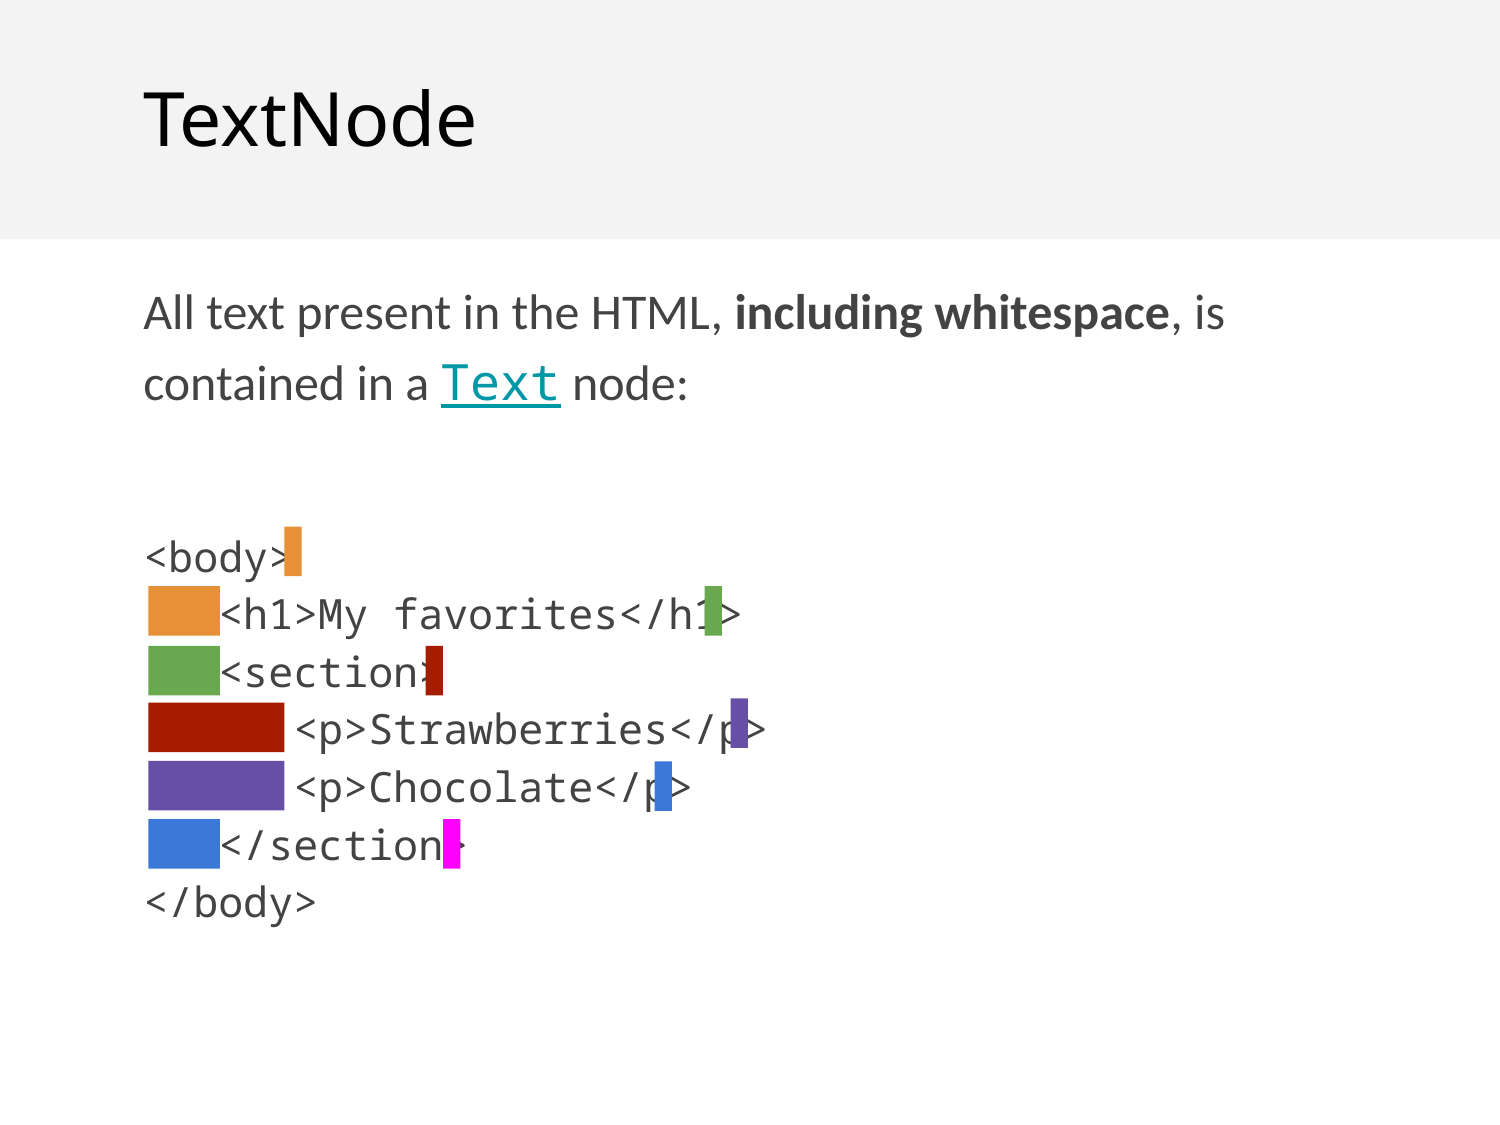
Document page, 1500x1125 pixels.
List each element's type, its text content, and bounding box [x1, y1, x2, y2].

text_box [148, 702, 285, 753]
text_box [284, 526, 302, 577]
text_box [148, 586, 220, 636]
text_box [730, 698, 748, 748]
text_box [654, 761, 672, 811]
title TextNode [128, 56, 1372, 183]
text_box [148, 760, 285, 811]
text_box [443, 819, 461, 869]
text_box [425, 645, 443, 696]
text_box [704, 586, 722, 636]
list All text present in the HTML, including whitespace, is contained in a Text node: [128, 255, 1372, 433]
text_box [148, 645, 220, 696]
text_box [148, 819, 220, 869]
list <body> <h1>My favorites</h1> <section> <p>Strawberries</p> <p>Chocolate</p> </section> </body> [128, 508, 813, 939]
